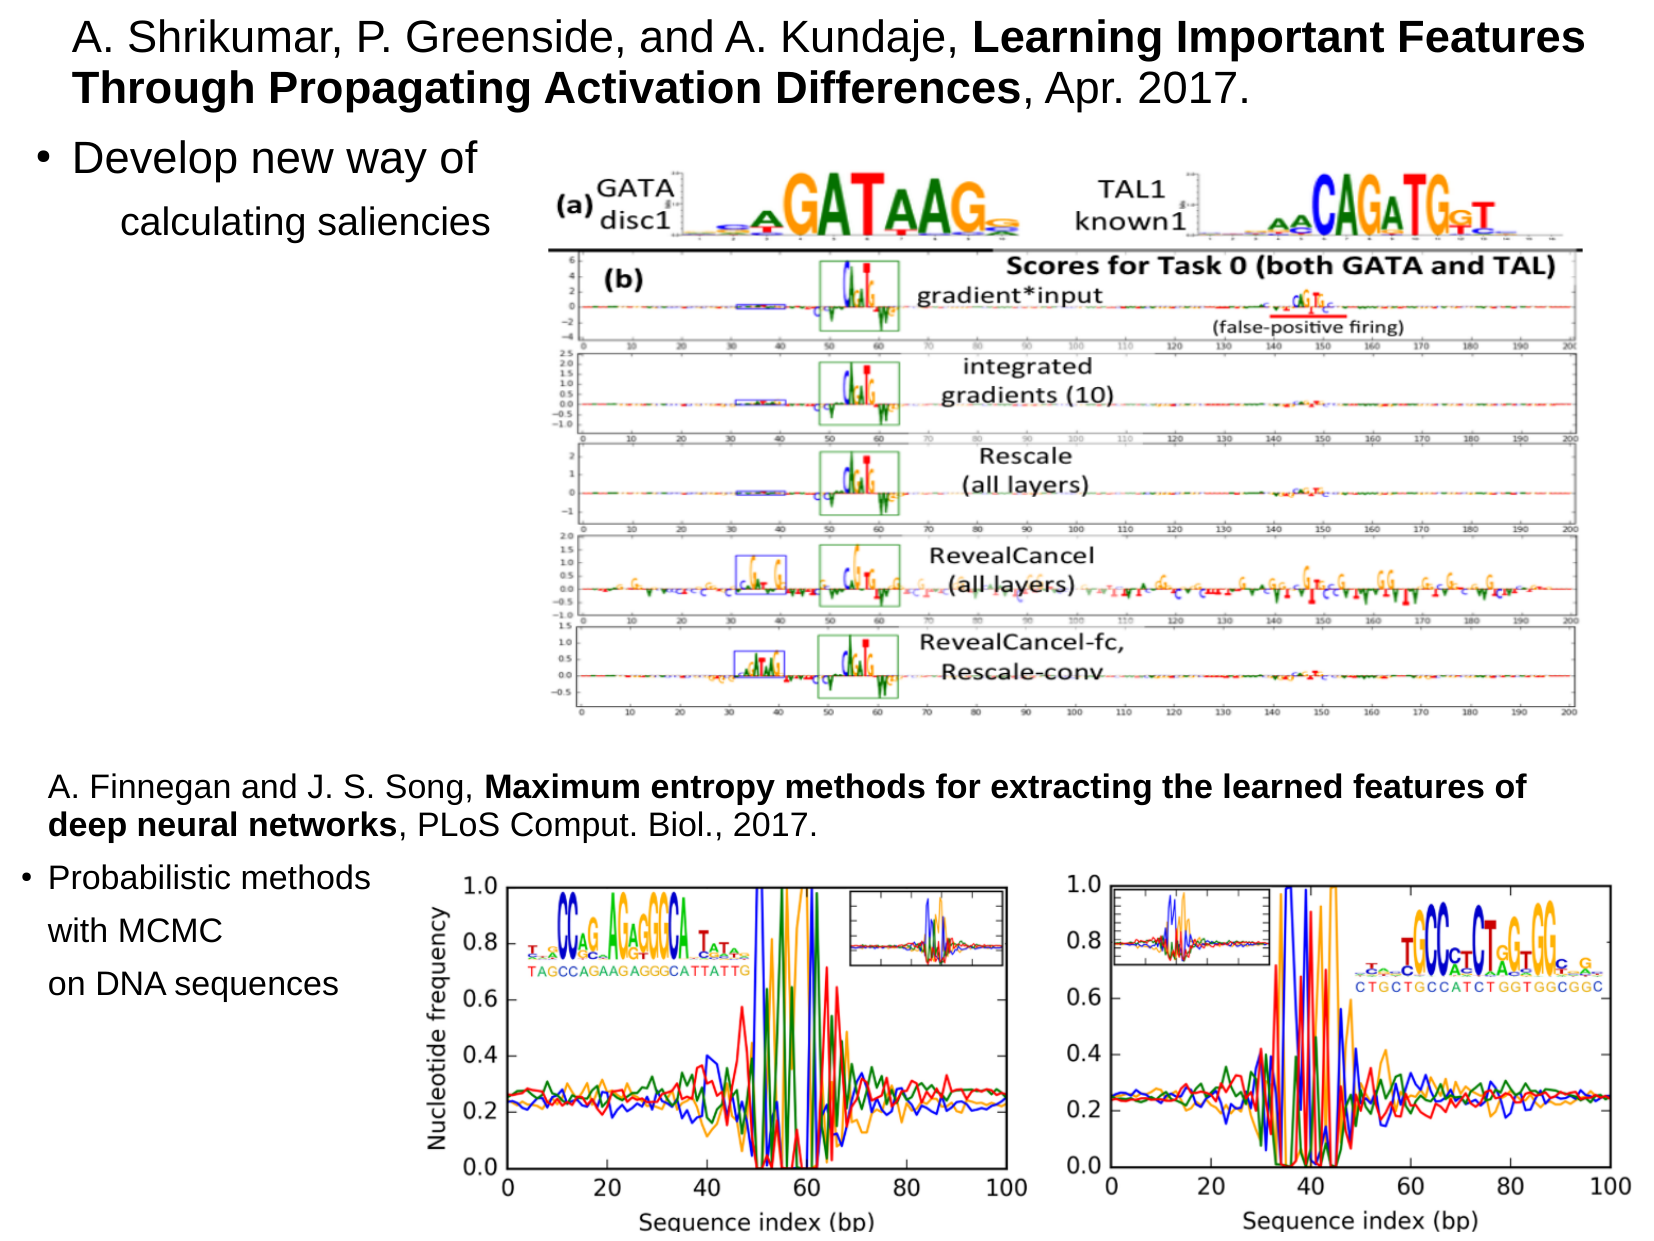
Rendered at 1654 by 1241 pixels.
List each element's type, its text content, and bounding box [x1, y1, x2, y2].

picture [401, 874, 1654, 1232]
picture [543, 165, 1583, 721]
list A. Shrikumar, P. Greenside, and A. Kundaje, Learning Important Features Through Propagating Activation Differences, Apr. 2017. Develop new way of calculating saliencies [23, 11, 1595, 249]
list A. Finnegan and J. S. Song, Maximum entropy methods for extracting the learned features of deep neural networks, PLoS Comput. Biol., 2017. Probabilistic methods with MCMC on DNA sequences [11, 767, 1583, 1004]
